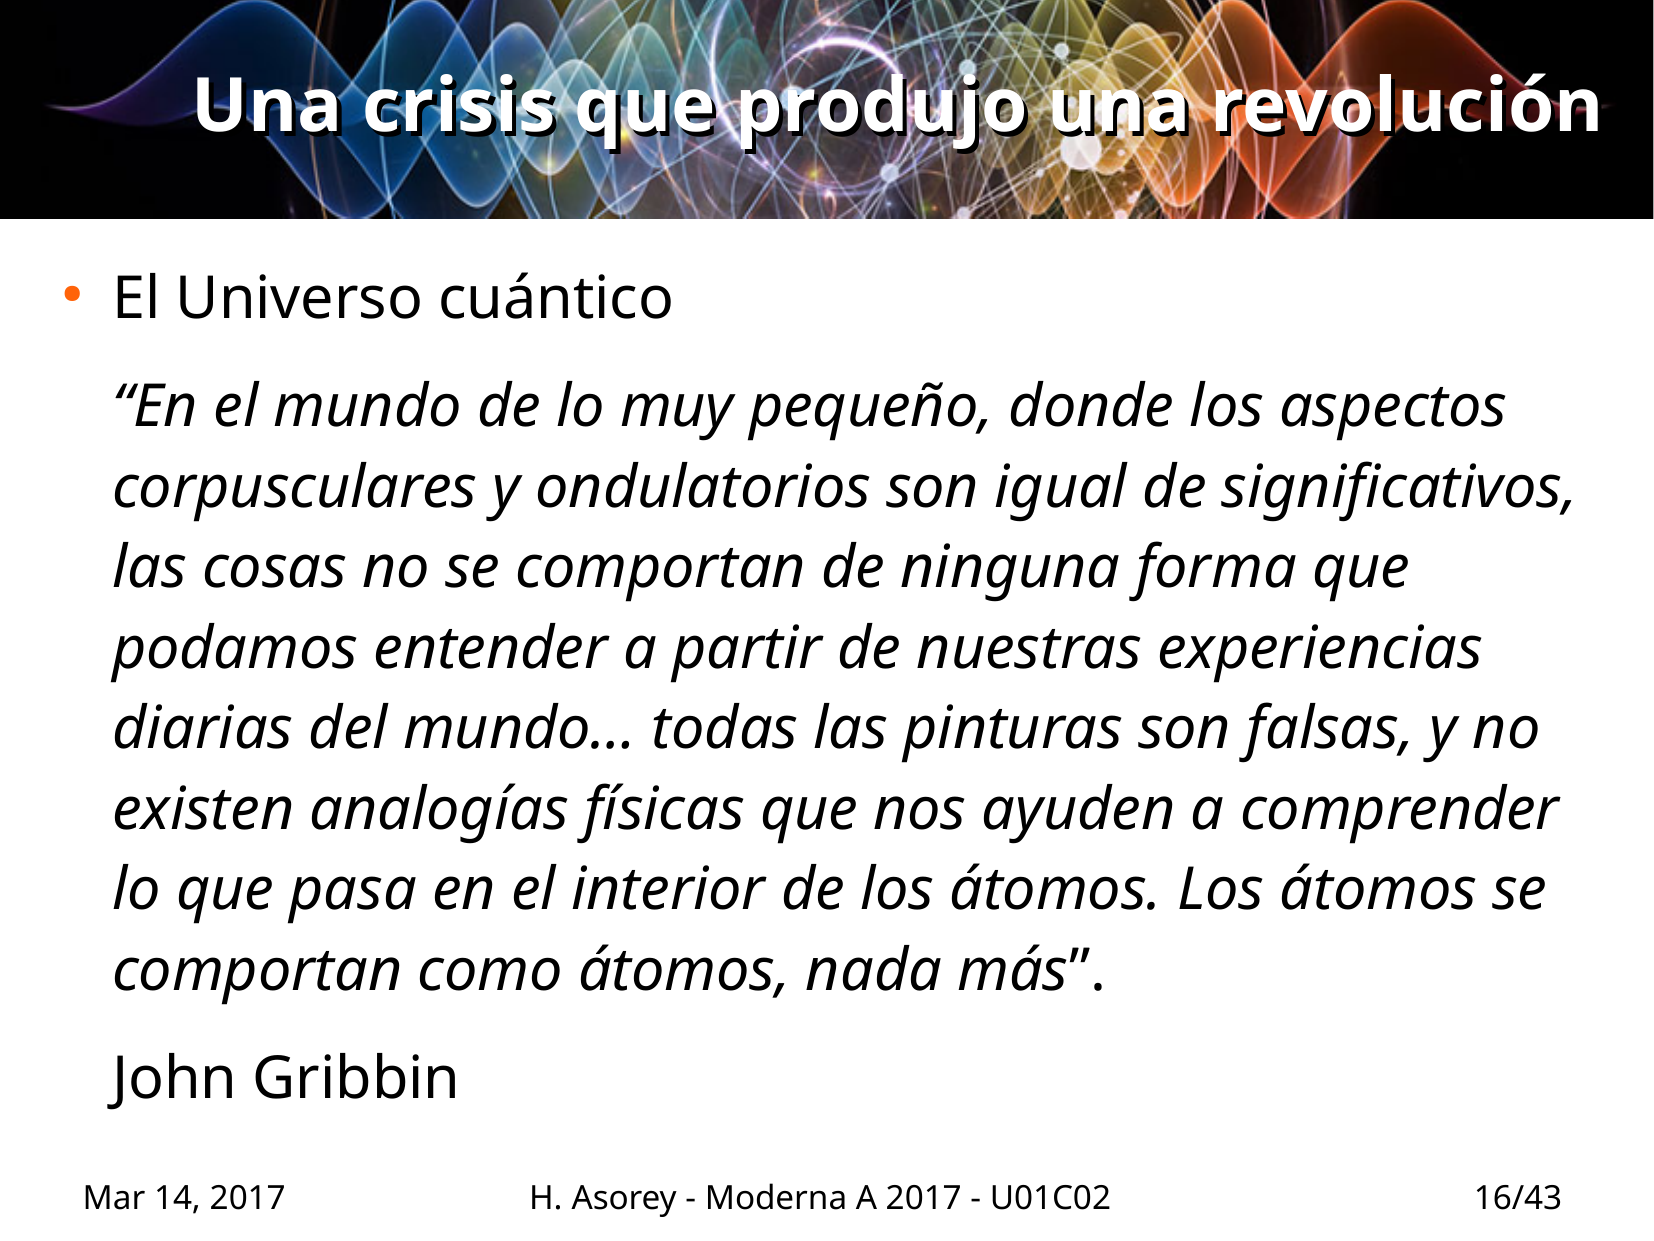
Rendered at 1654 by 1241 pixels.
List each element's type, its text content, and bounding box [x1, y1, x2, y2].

list El Universo cuántico “En el mundo de lo muy pequeño, donde los aspectos corpusculares y ondulatorios son igual de significativos, las cosas no se comportan de ninguna forma que podamos entender a partir de nuestras experiencias diarias del mundo… todas las pinturas son falsas, y no existen analogías físicas que nos ayuden a comprender lo que pasa en el interior de los átomos. Los átomos se comportan como átomos, nada más”. John Gribbin [45, 255, 1606, 1156]
title Una crisis que produjo una revolución [45, 15, 1606, 191]
picture [0, 0, 1654, 219]
